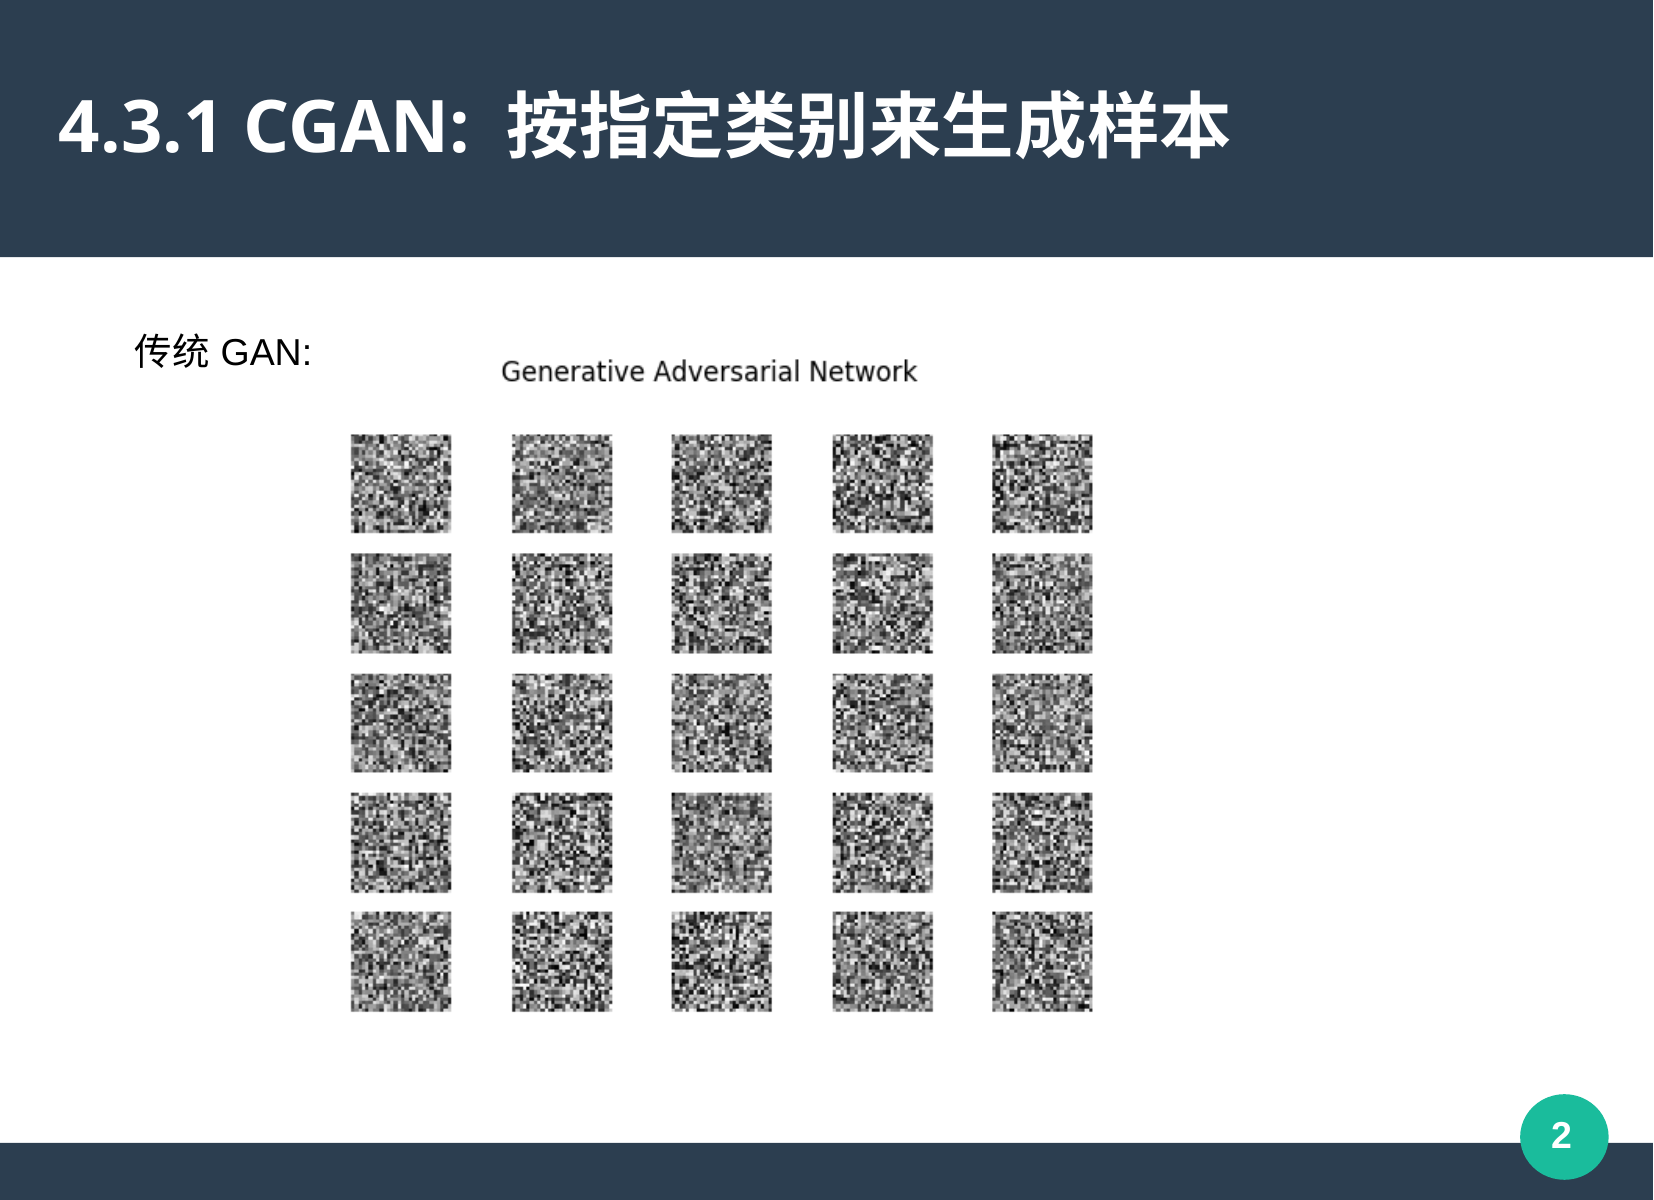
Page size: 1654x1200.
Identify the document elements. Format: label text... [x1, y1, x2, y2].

picture [209, 344, 1210, 1096]
text_box 2 [1536, 1104, 1641, 1175]
text_box 传统GAN: [120, 314, 376, 428]
text_box 4.3.1 CGAN: 按指定类别来生成样本 [58, 47, 1594, 200]
